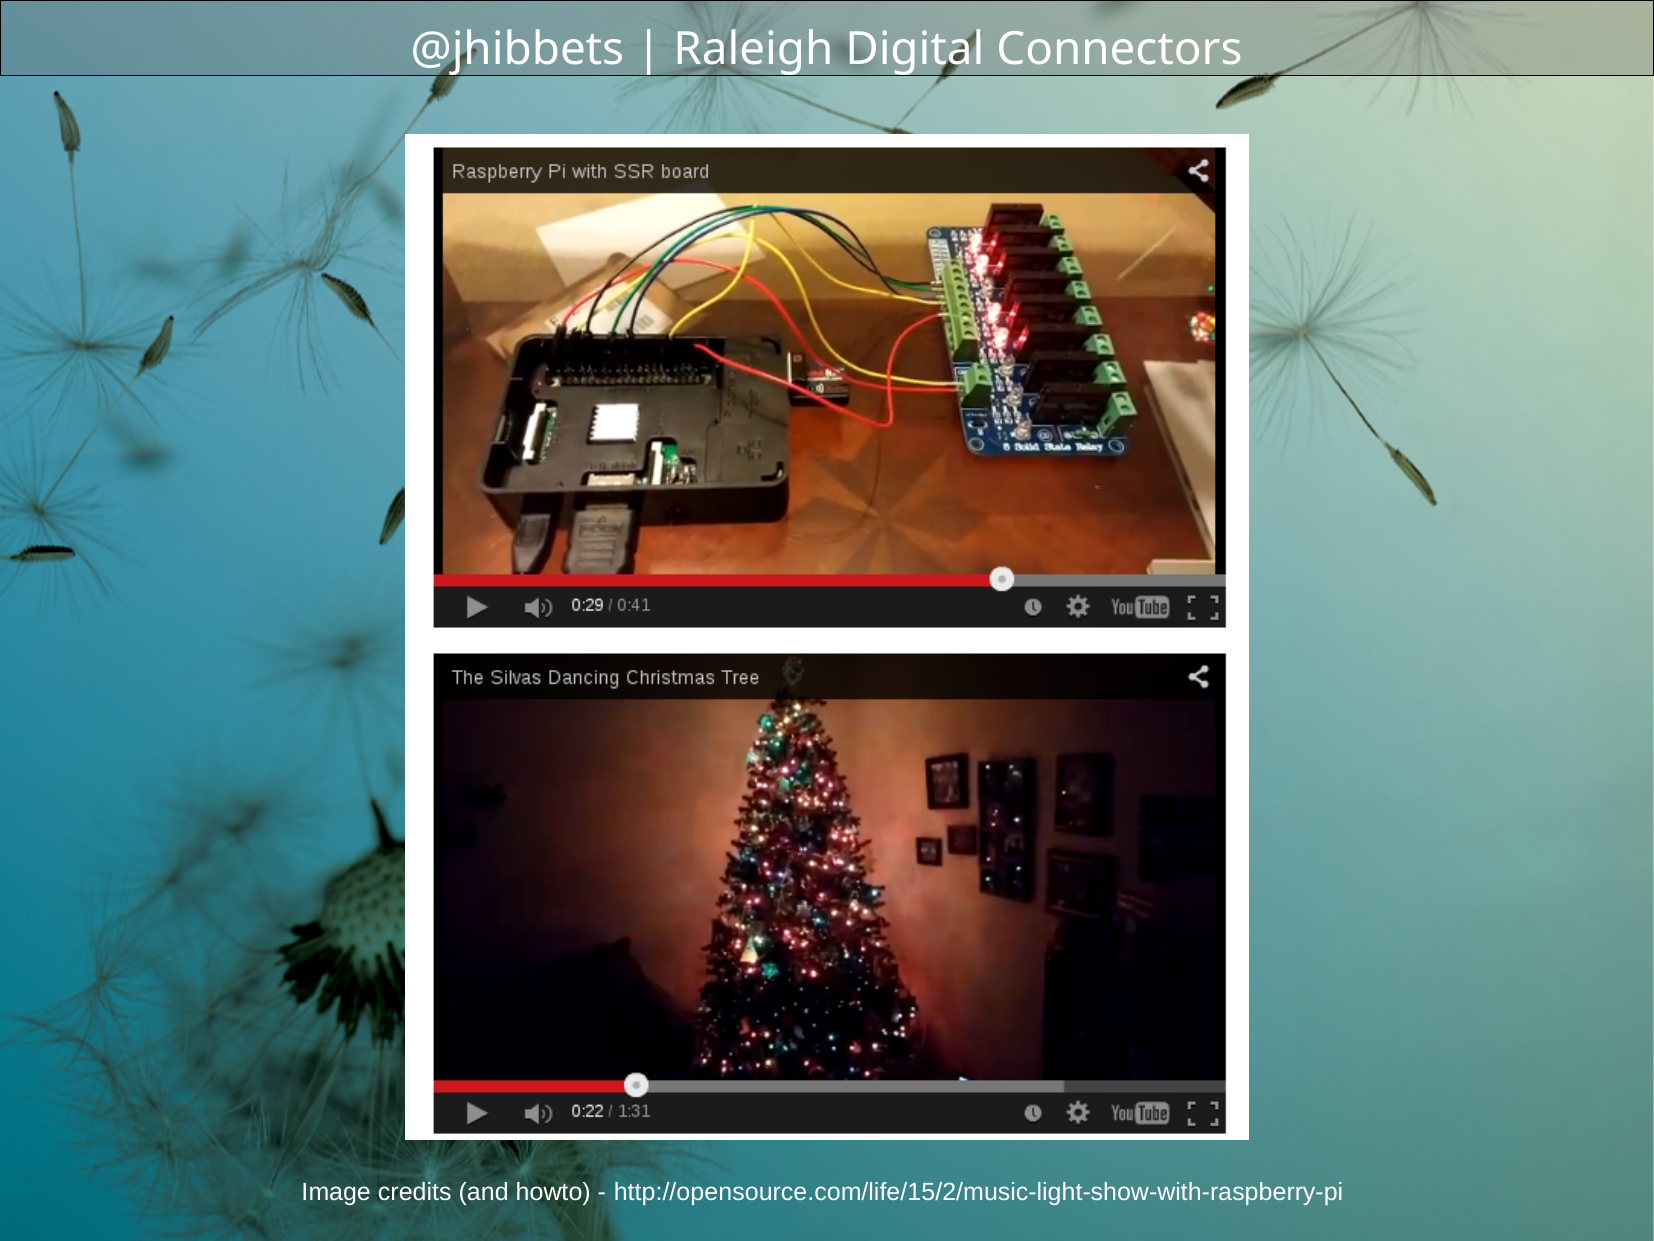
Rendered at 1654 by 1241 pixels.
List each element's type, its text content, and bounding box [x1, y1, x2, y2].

picture [0, 76, 1654, 1241]
text_box Image credits (and howto) - http://opensource.com/life/15/2/music-light-show-with-raspberry-pi [286, 1170, 1367, 1214]
